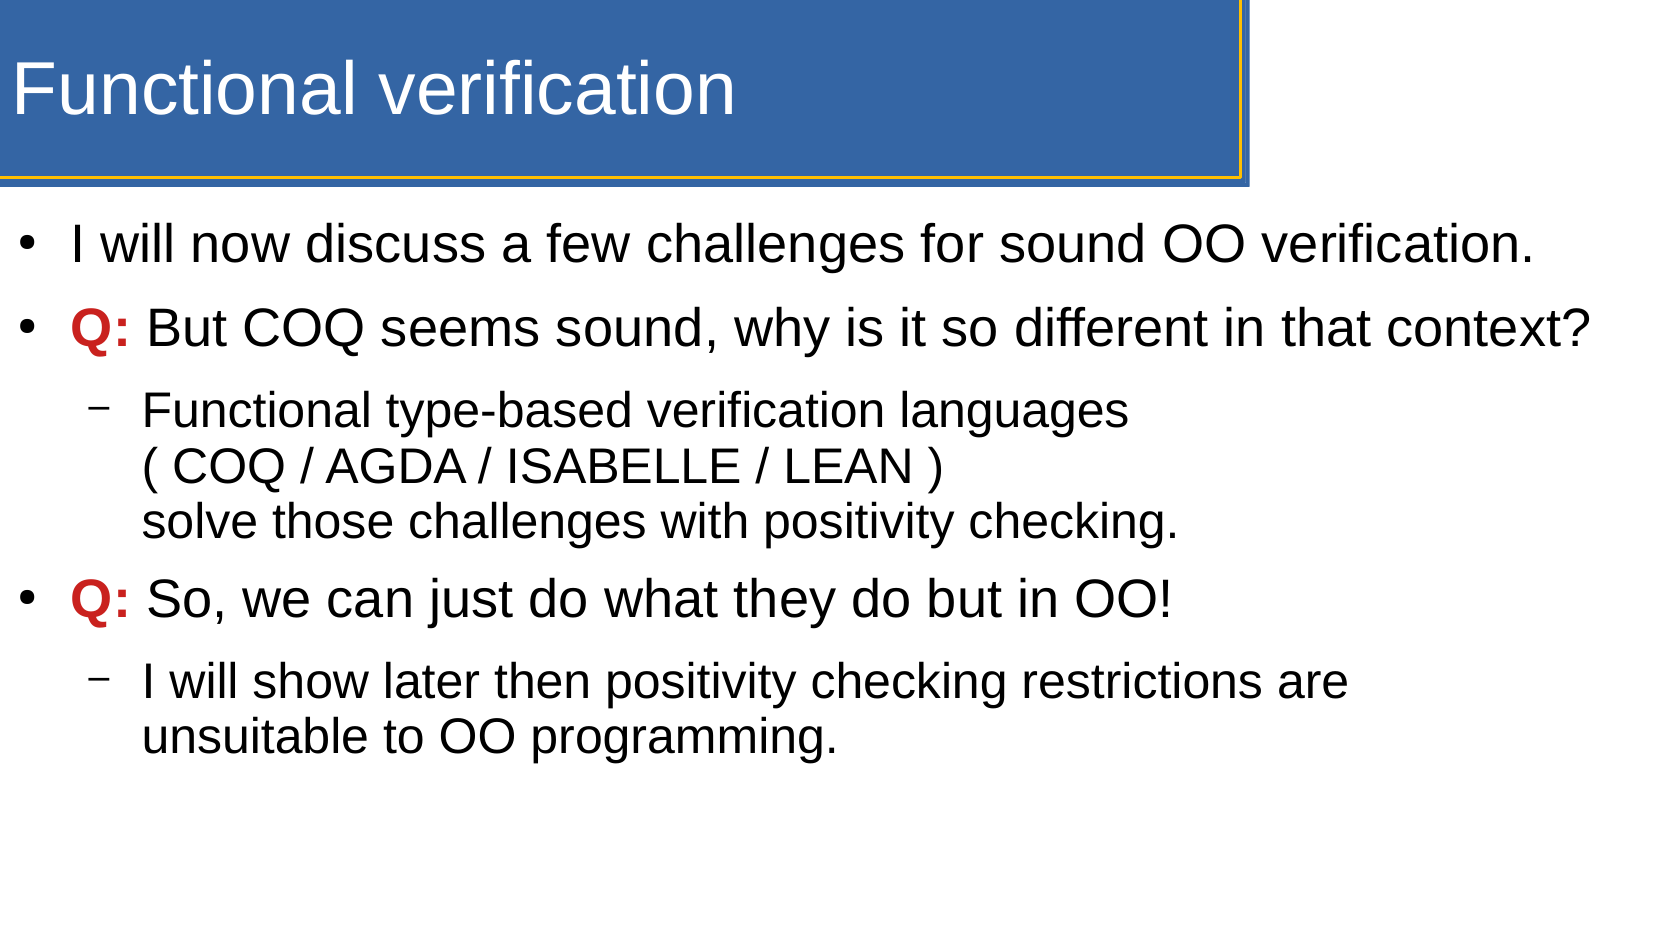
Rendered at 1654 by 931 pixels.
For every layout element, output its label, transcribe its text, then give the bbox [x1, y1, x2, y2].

list I will now discuss a few challenges for sound OO verification. Q: But COQ seems sound, why is it so different in that context? Functional type-based verification languages ( COQ / AGDA / ISABELLE / LEAN ) solve those challenges with positivity checking. Q: So, we can just do what they do but in OO! I will show later then positivity checking restrictions are unsuitable to OO programming. [0, 213, 1651, 919]
title Functional verification [11, 14, 1164, 163]
